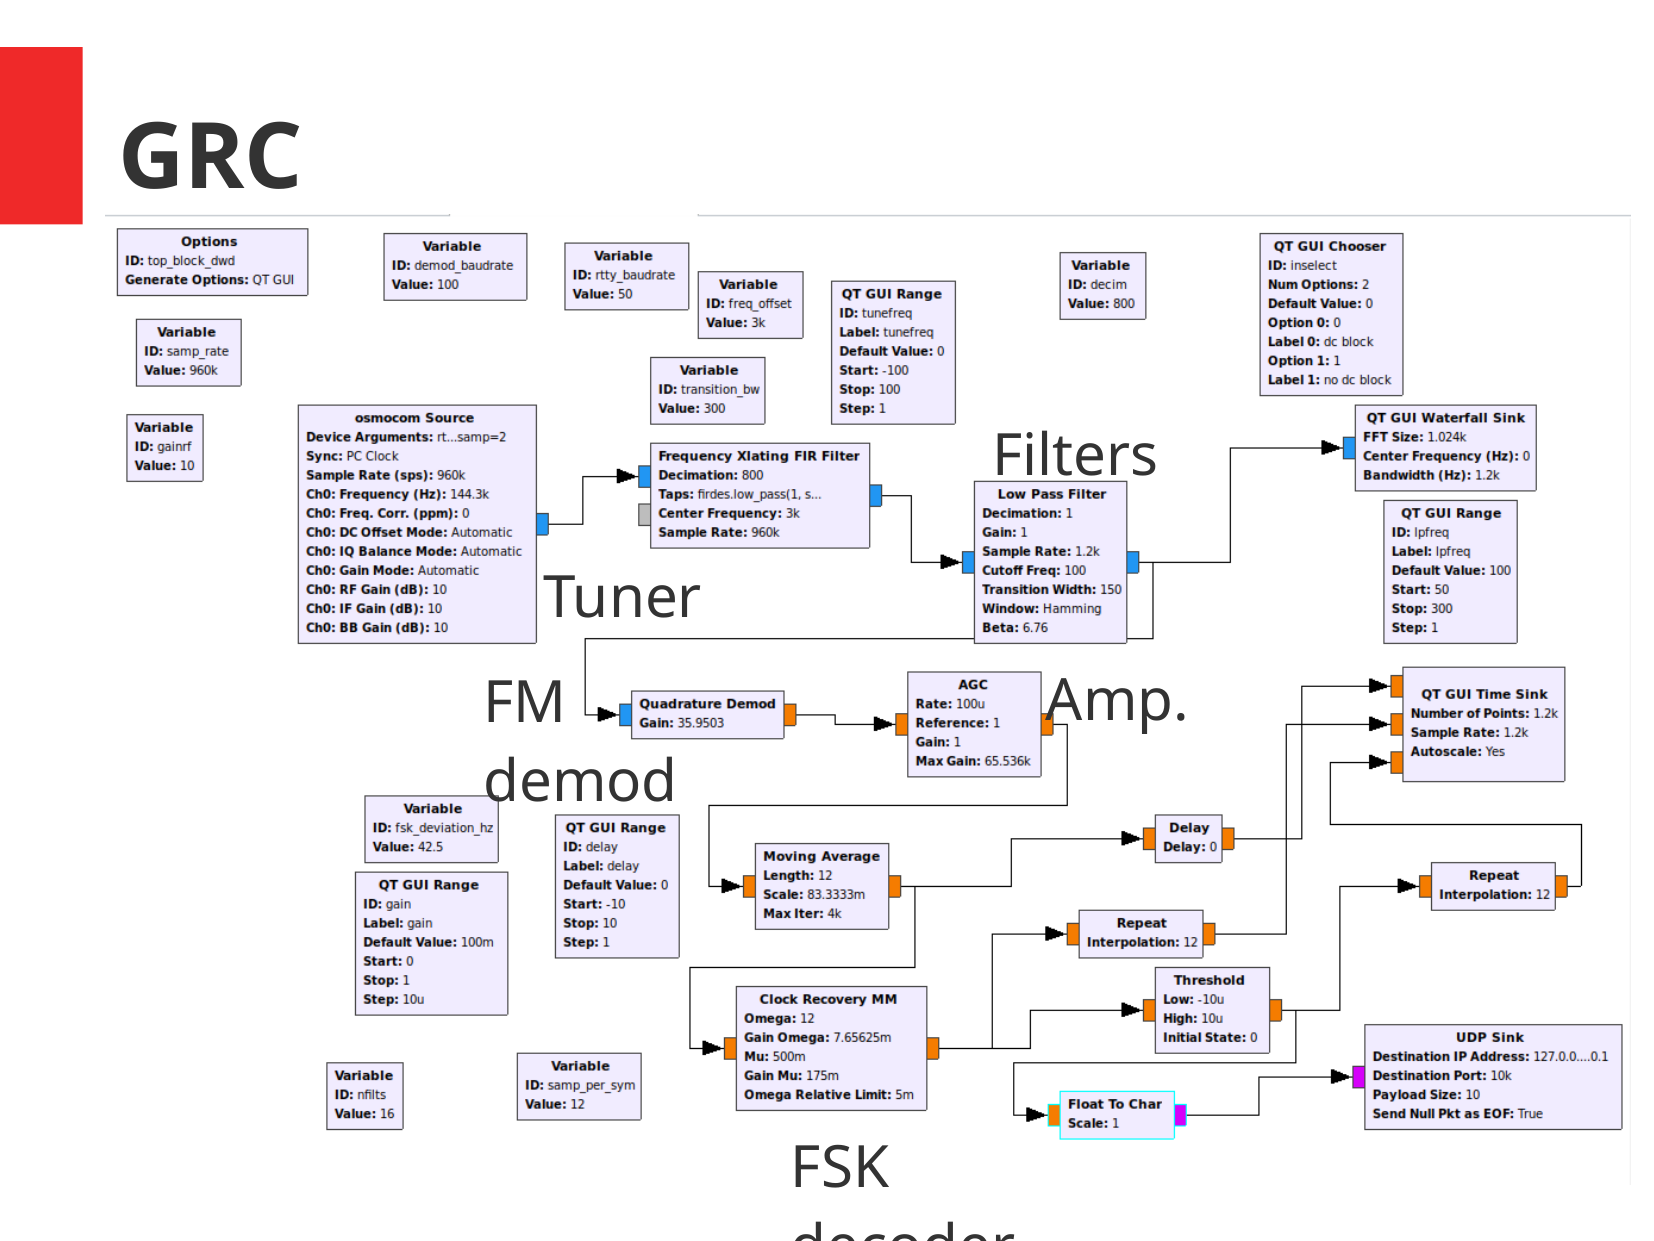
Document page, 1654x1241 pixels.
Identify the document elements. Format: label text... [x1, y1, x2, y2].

title GRC [118, 49, 1571, 214]
list FSK decoder [720, 1125, 1066, 1241]
list FM demod [412, 660, 706, 782]
list Filters [921, 413, 1214, 536]
list Tuner [472, 555, 766, 677]
picture [105, 214, 1631, 1186]
list Amp. [975, 658, 1268, 781]
